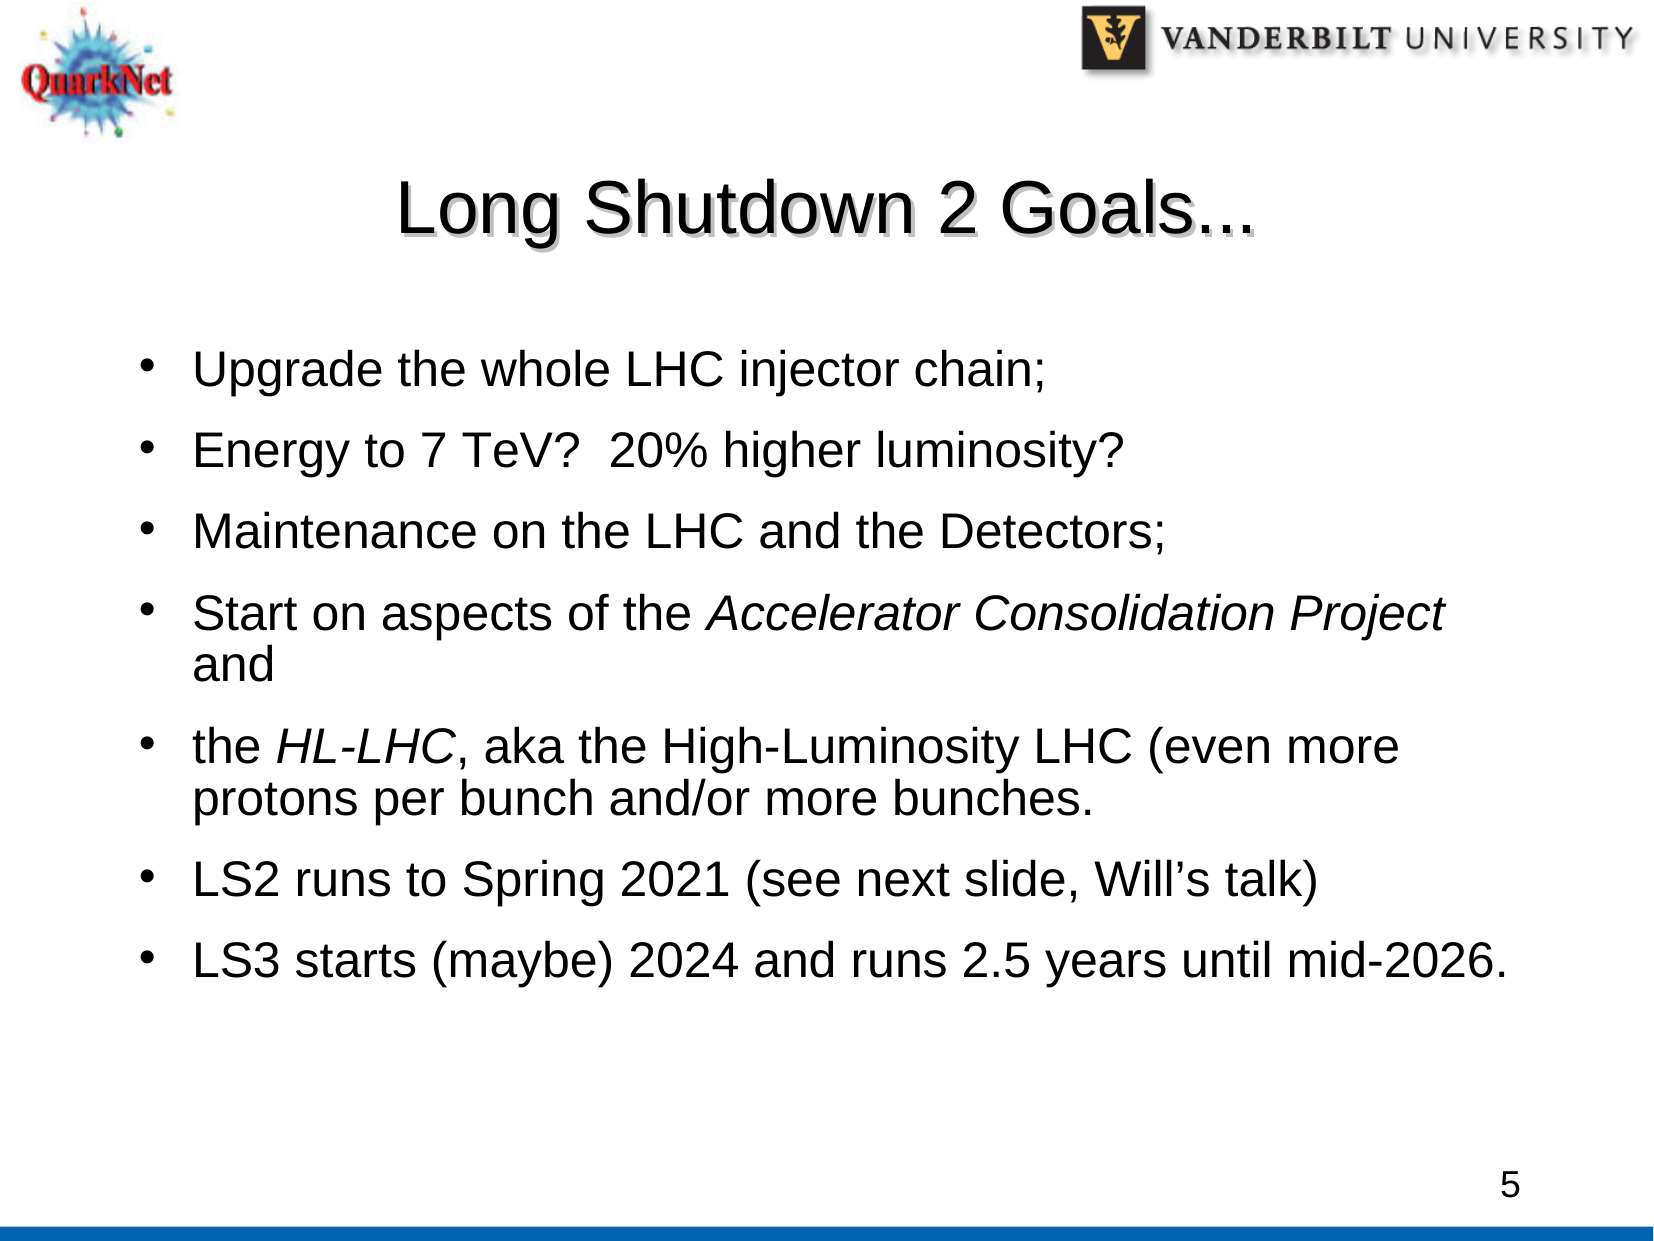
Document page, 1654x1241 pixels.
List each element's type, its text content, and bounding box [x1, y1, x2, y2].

title Long Shutdown 2 Goals... [121, 65, 1533, 344]
picture [1078, 2, 1648, 85]
picture [4, 1, 188, 152]
list Upgrade the whole LHC injector chain; Energy to 7 TeV? 20% higher luminosity? Maintenance on the LHC and the Detectors; Start on aspects of the Accelerator Consolidation Project and the HL-LHC, aka the High-Luminosity LHC (even more protons per bunch and/or more bunches. LS2 runs to Spring 2021 (see next slide, Will’s talk) LS3 starts (maybe) 2024 and runs 2.5 years until mid-2026. [121, 344, 1533, 1065]
